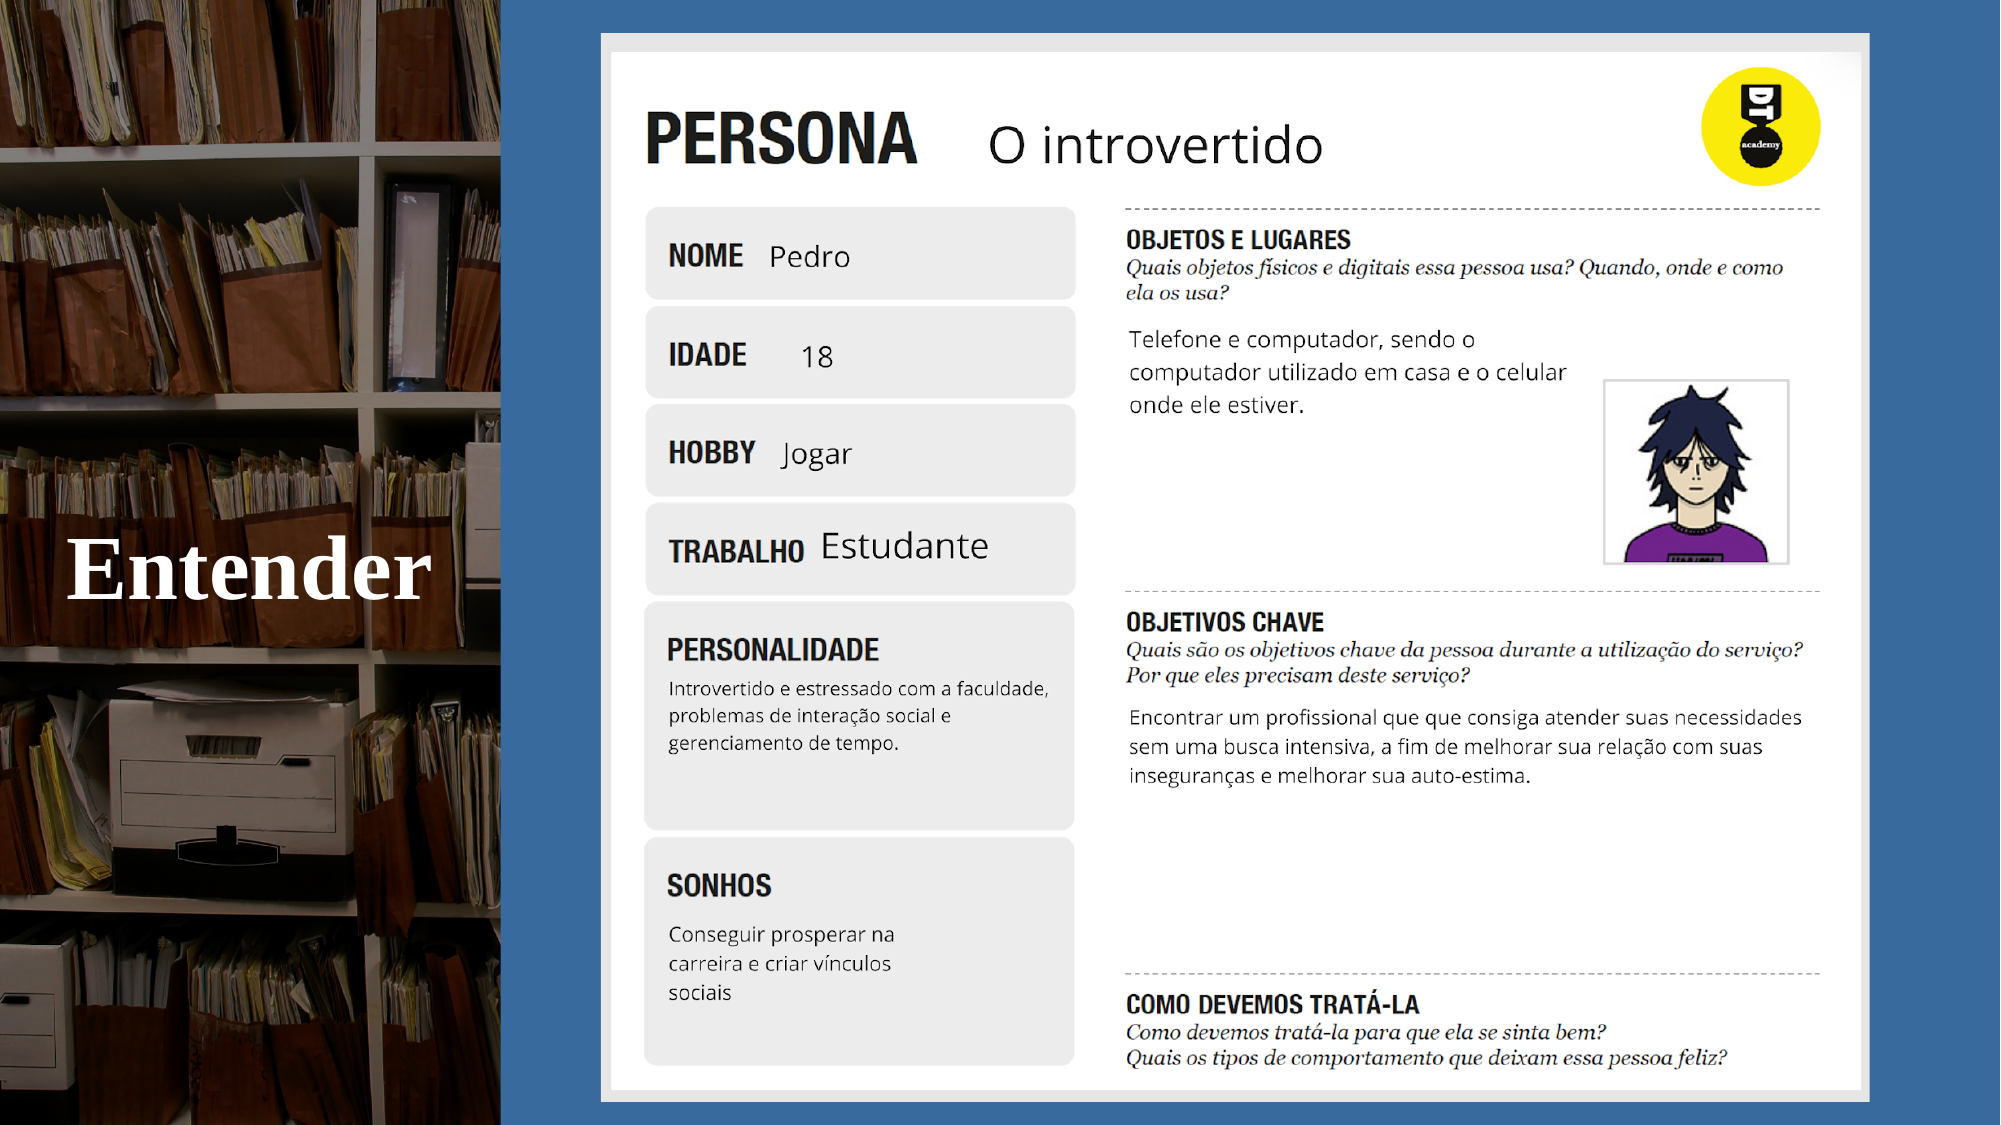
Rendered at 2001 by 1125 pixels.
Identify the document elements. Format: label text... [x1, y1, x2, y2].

text_box Entender [41, 500, 460, 626]
text_box [501, 0, 1767, 1125]
picture [600, 33, 1870, 1102]
picture [0, 0, 501, 1125]
